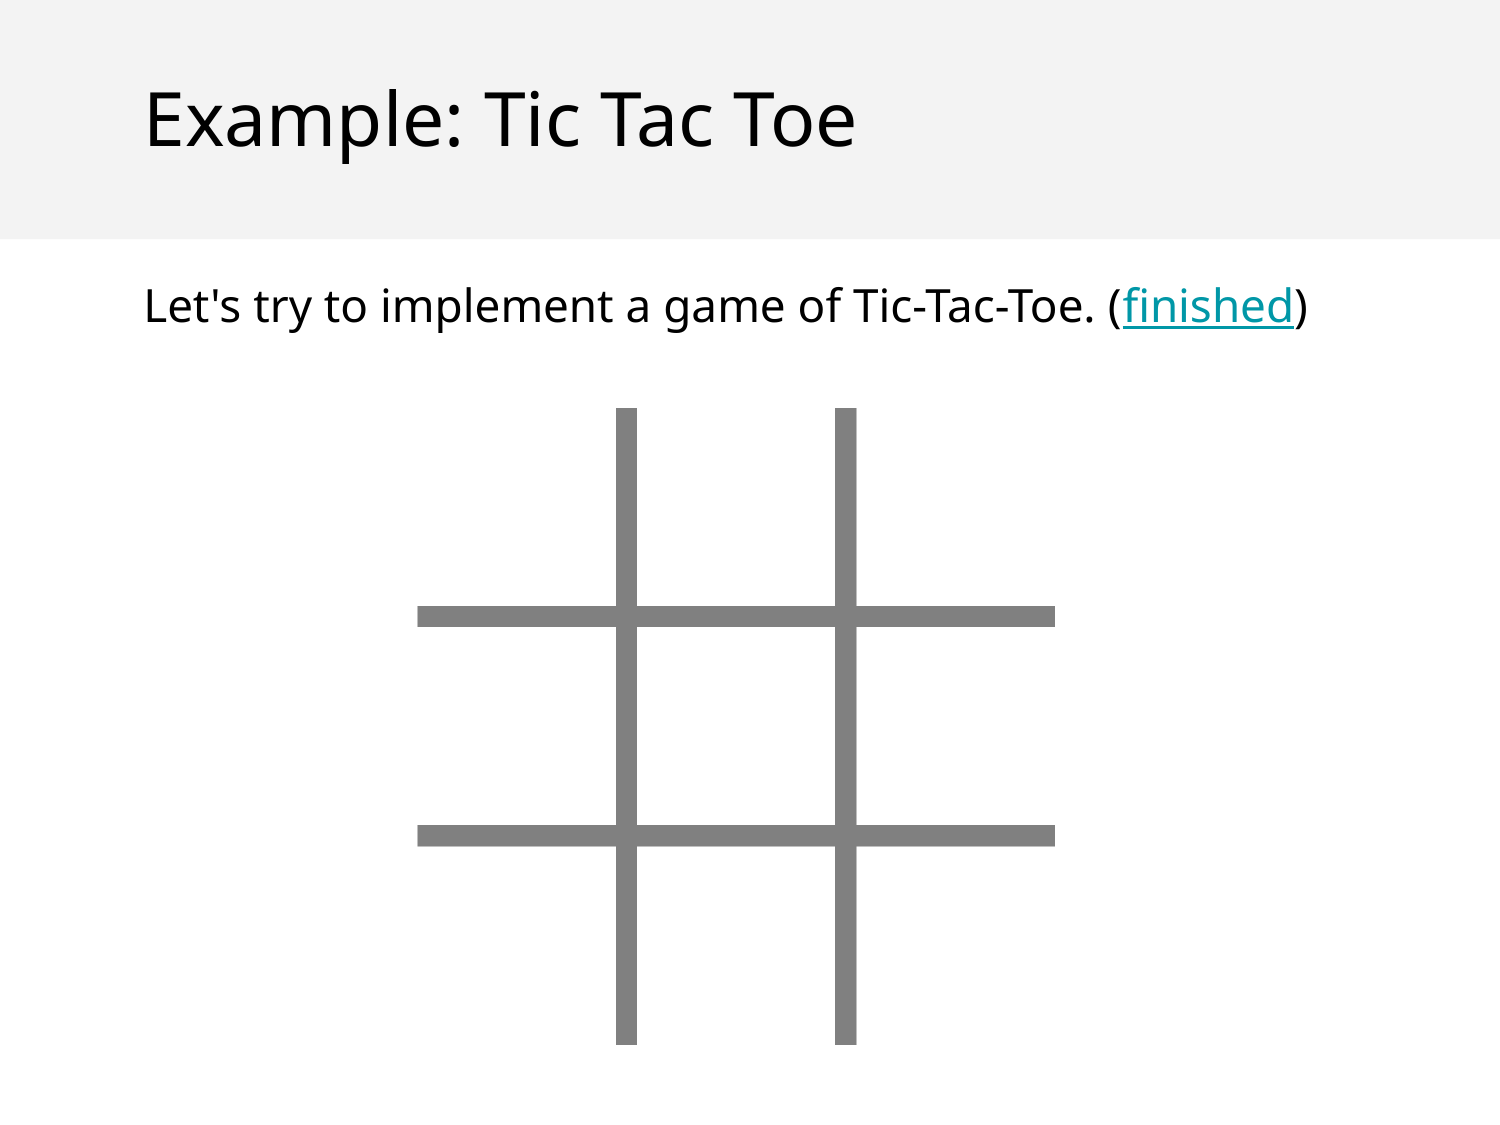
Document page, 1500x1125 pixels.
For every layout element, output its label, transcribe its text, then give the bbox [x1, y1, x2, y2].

text_box Let's try to implement a game of Tic-Tac-Toe. (finished) [128, 261, 1333, 402]
picture [410, 402, 1090, 1084]
title Example: Tic Tac Toe [128, 56, 1372, 183]
